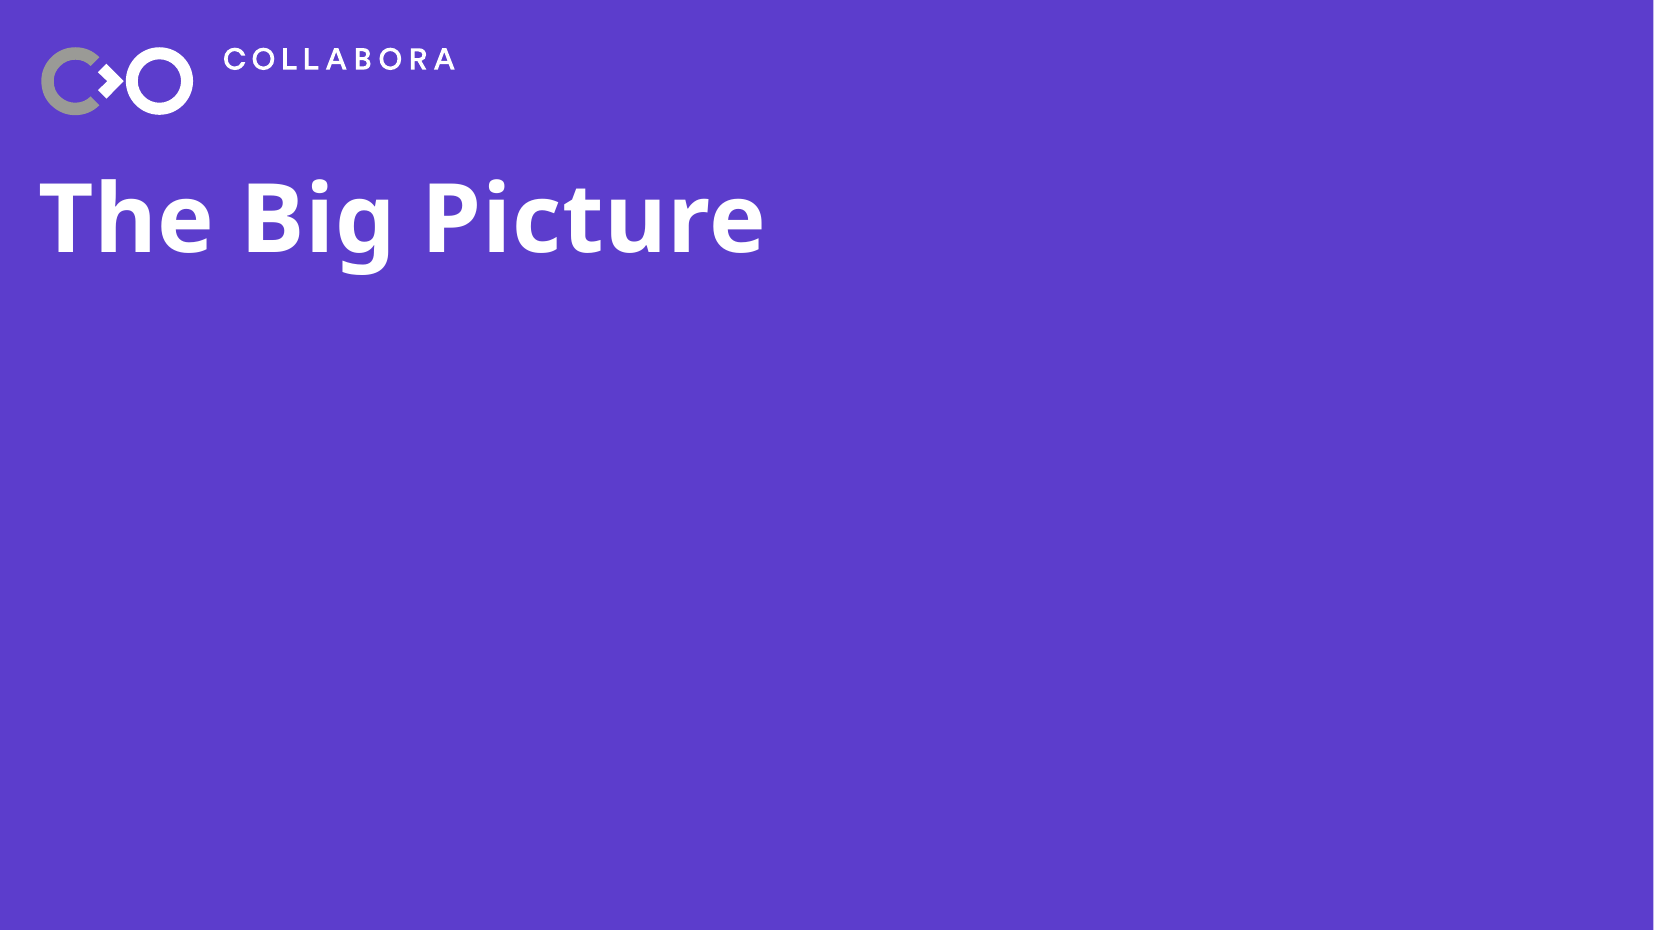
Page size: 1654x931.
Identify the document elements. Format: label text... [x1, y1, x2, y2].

title The Big Picture [38, 156, 1614, 213]
